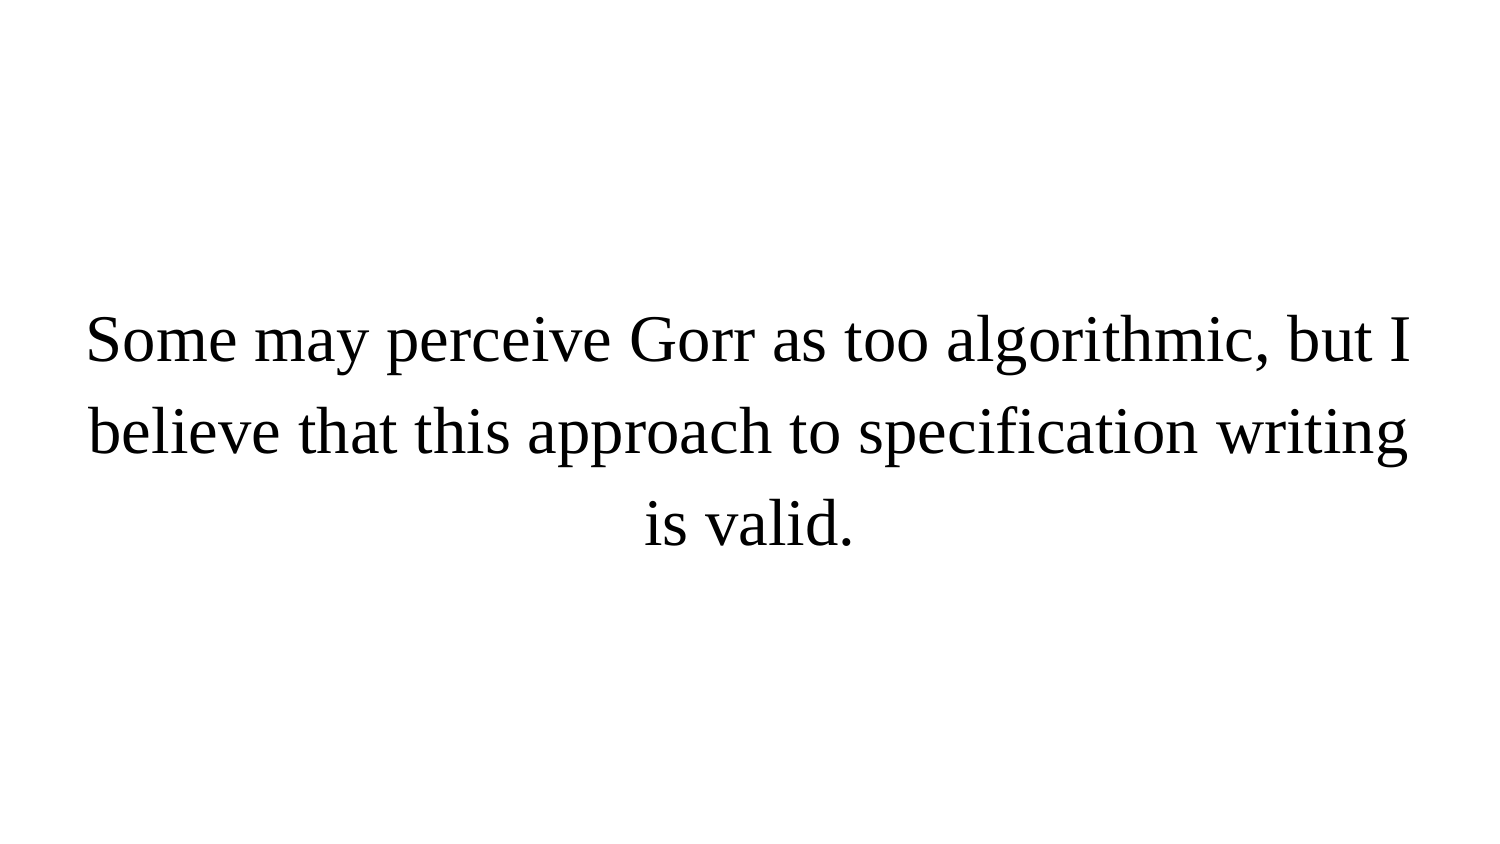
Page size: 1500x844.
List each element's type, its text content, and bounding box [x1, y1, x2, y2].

list Some may perceive Gorr as too algorithmic, but I believe that this approach to specification writing is valid. [51, 267, 1449, 576]
